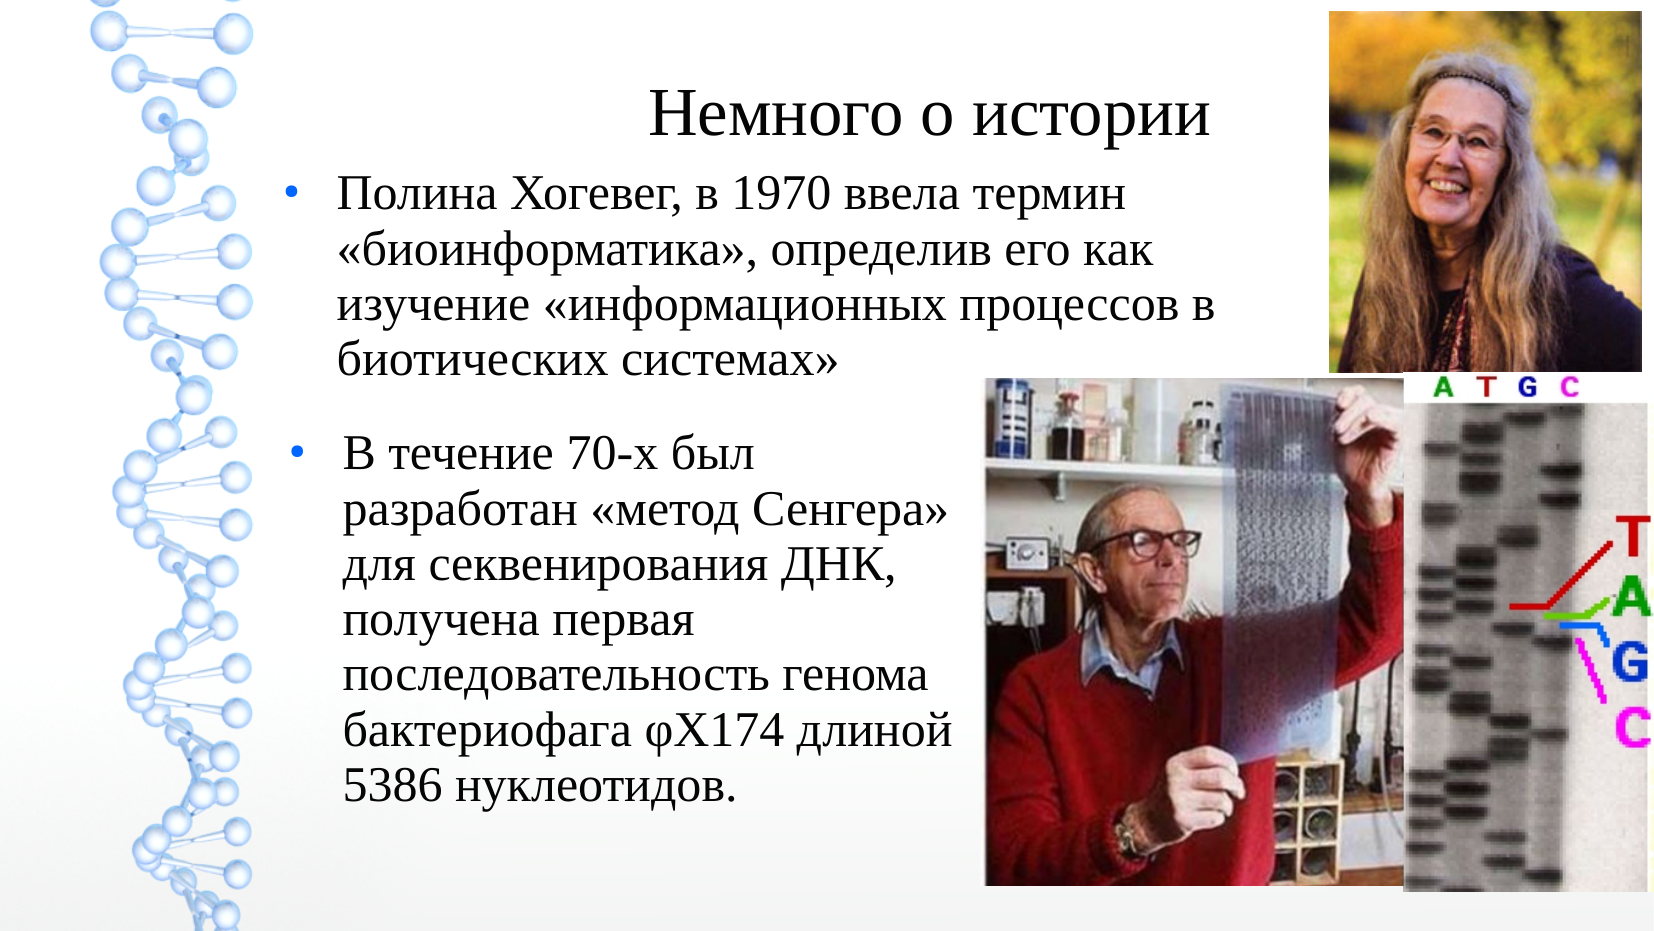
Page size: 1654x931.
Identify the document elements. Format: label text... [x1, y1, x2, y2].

picture [0, 0, 1654, 931]
list Полина Хогевег, в 1970 ввела термин «биоинформатика», определив его как изучение «информационных процессов в биотических системах» [265, 165, 1288, 390]
list В течение 70-х был разработан «метод Сенгера» для секвенирования ДНК, получена первая последовательность генома бактериофага φX174 длиной 5386 нуклеотидов. [271, 425, 969, 815]
title Немного о истории [265, 35, 1329, 189]
